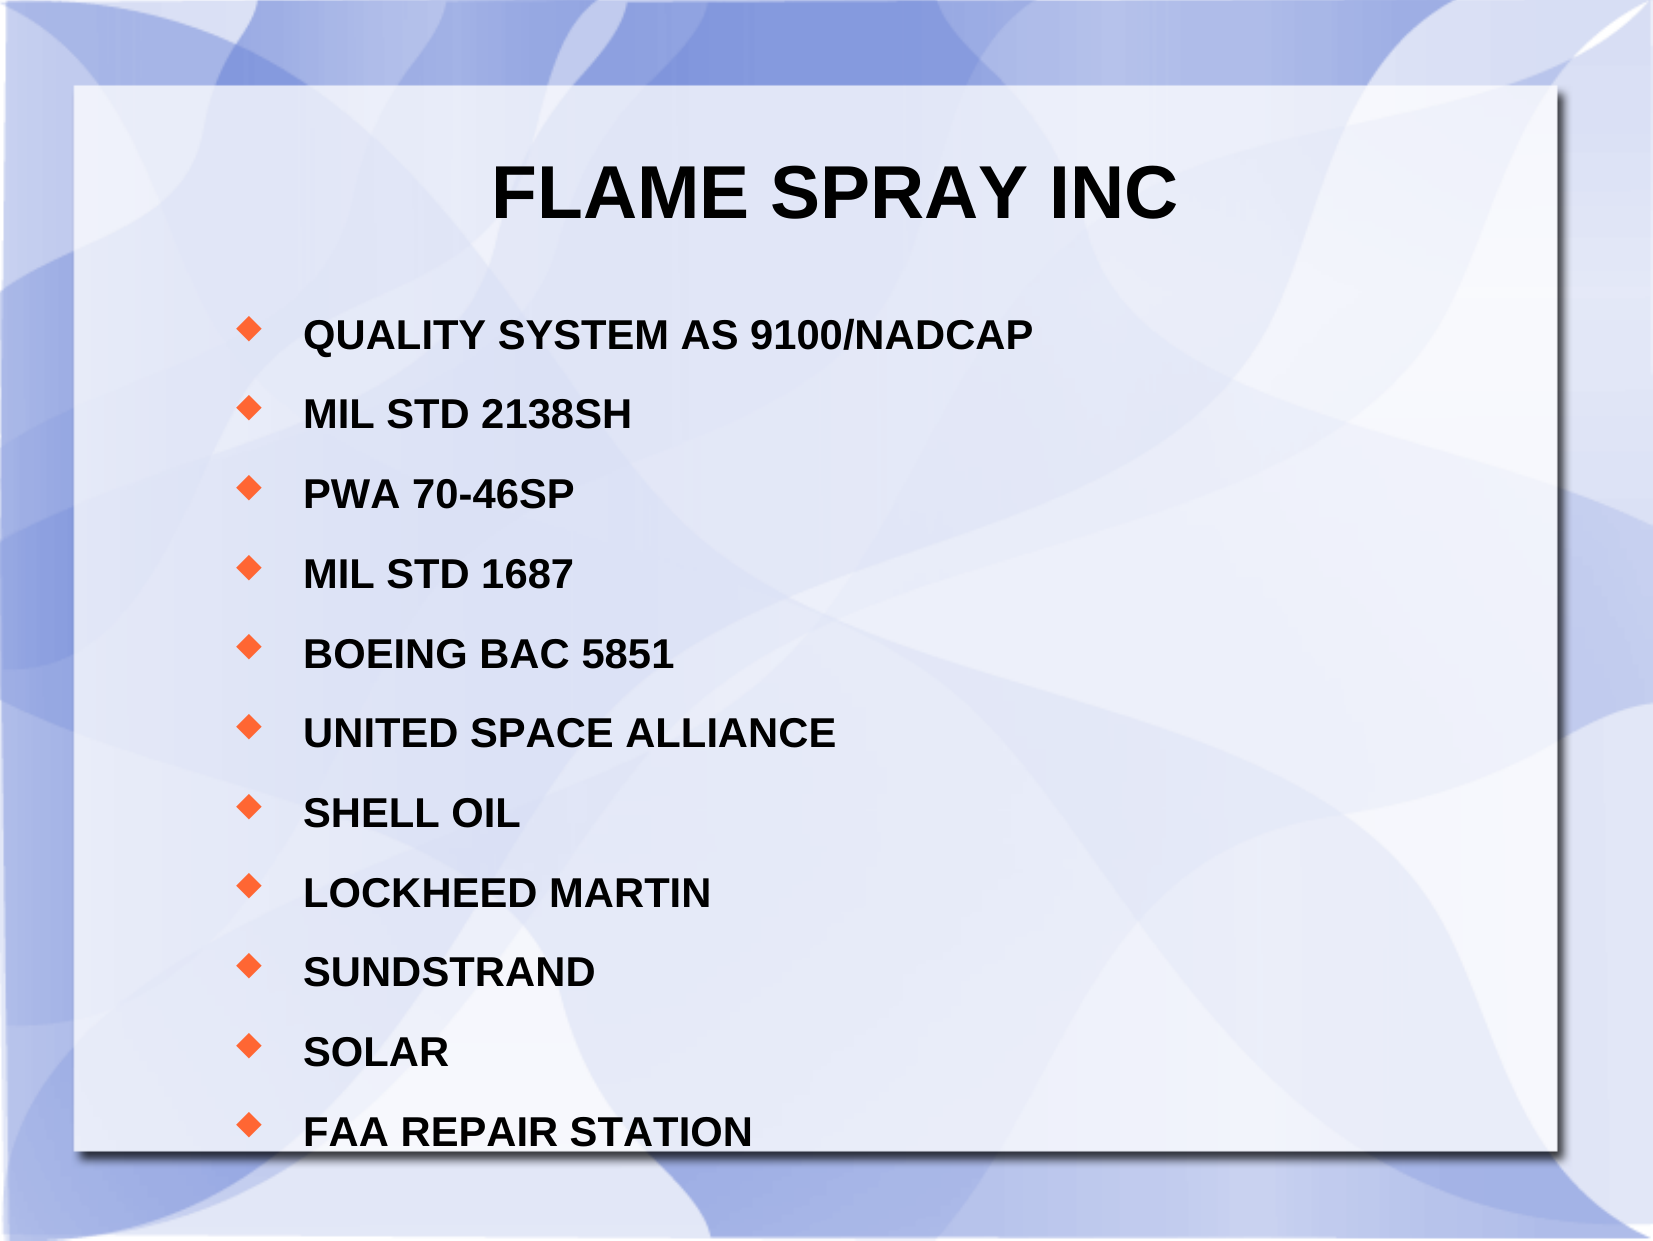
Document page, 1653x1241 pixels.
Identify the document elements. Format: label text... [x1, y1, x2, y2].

list QUALITY SYSTEM AS 9100/NADCAP MIL STD 2138SH PWA 70-46SP MIL STD 1687 BOEING BAC 5851 UNITED SPACE ALLIANCE SHELL OIL LOCKHEED MARTIN SUNDSTRAND SOLAR FAA REPAIR STATION [225, 270, 1426, 1241]
picture [0, 0, 1653, 1241]
title FLAME SPRAY INC [230, 82, 1441, 234]
